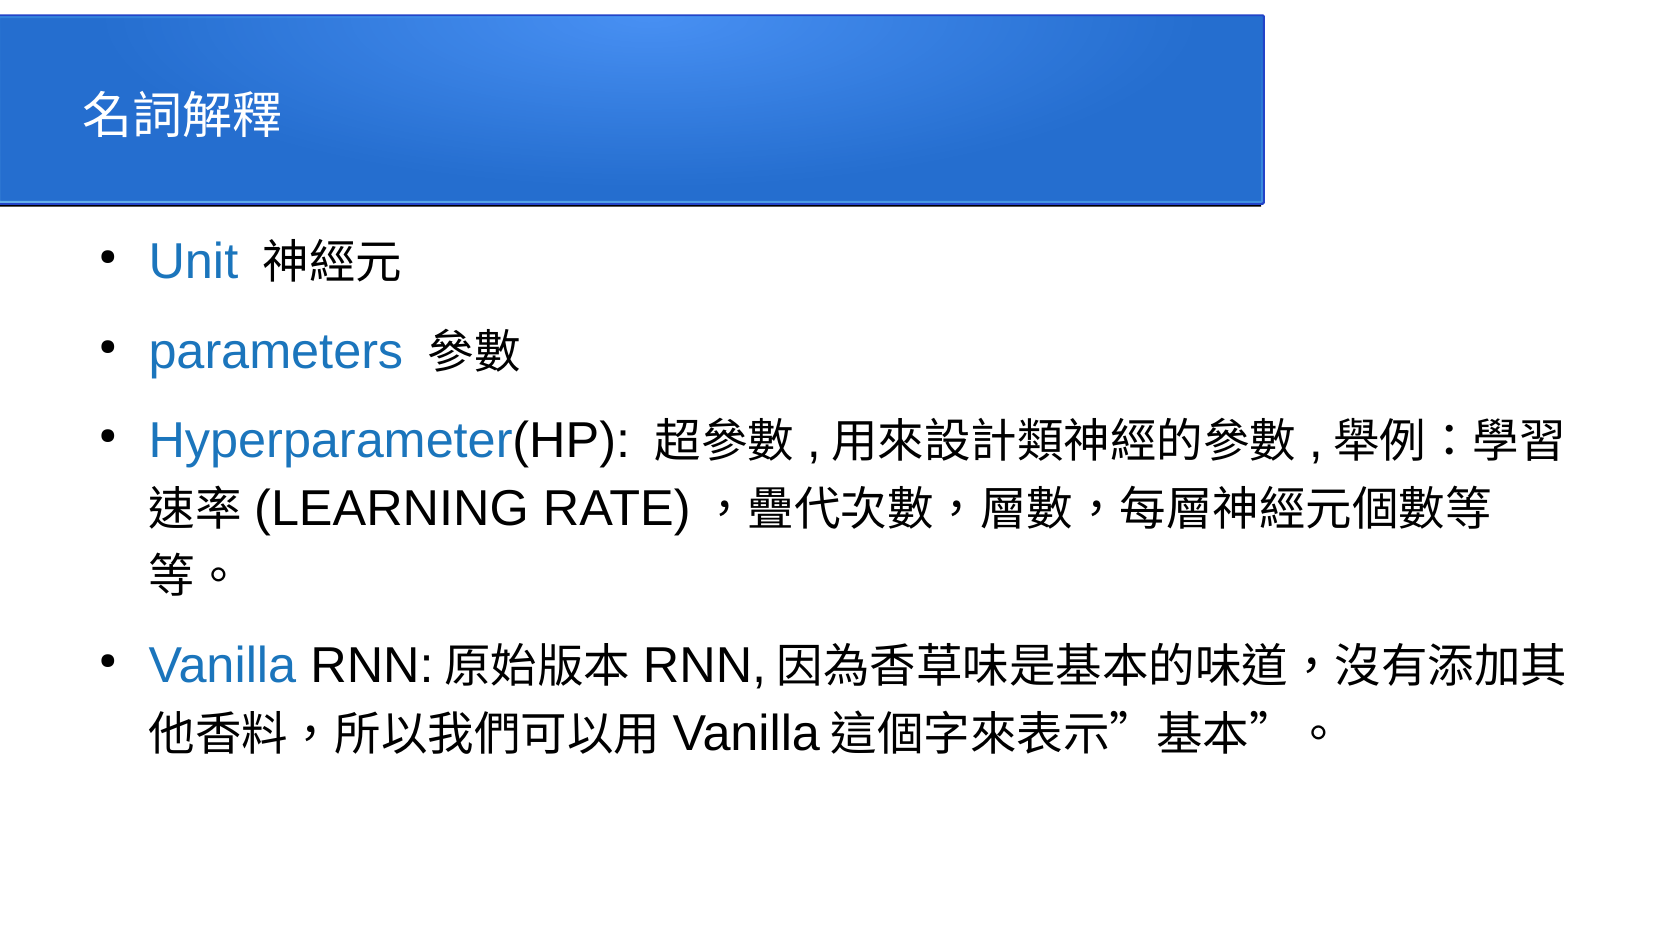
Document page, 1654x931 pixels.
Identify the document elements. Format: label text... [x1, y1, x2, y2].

title 名詞解釋 [82, 35, 1235, 189]
list Unit 神經元 parameters 參數 Hyperparameter(HP): 超參數,用來設計類神經的參數,舉例：學習速率(LEARNING RATE)，疊代次數，層數，每層神經元個數等等。 Vanilla RNN:原始版本RNN,因為香草味是基本的味道，沒有添加其他香料，所以我們可以用Vanilla這個字來表示”基本”。 [82, 224, 1571, 764]
